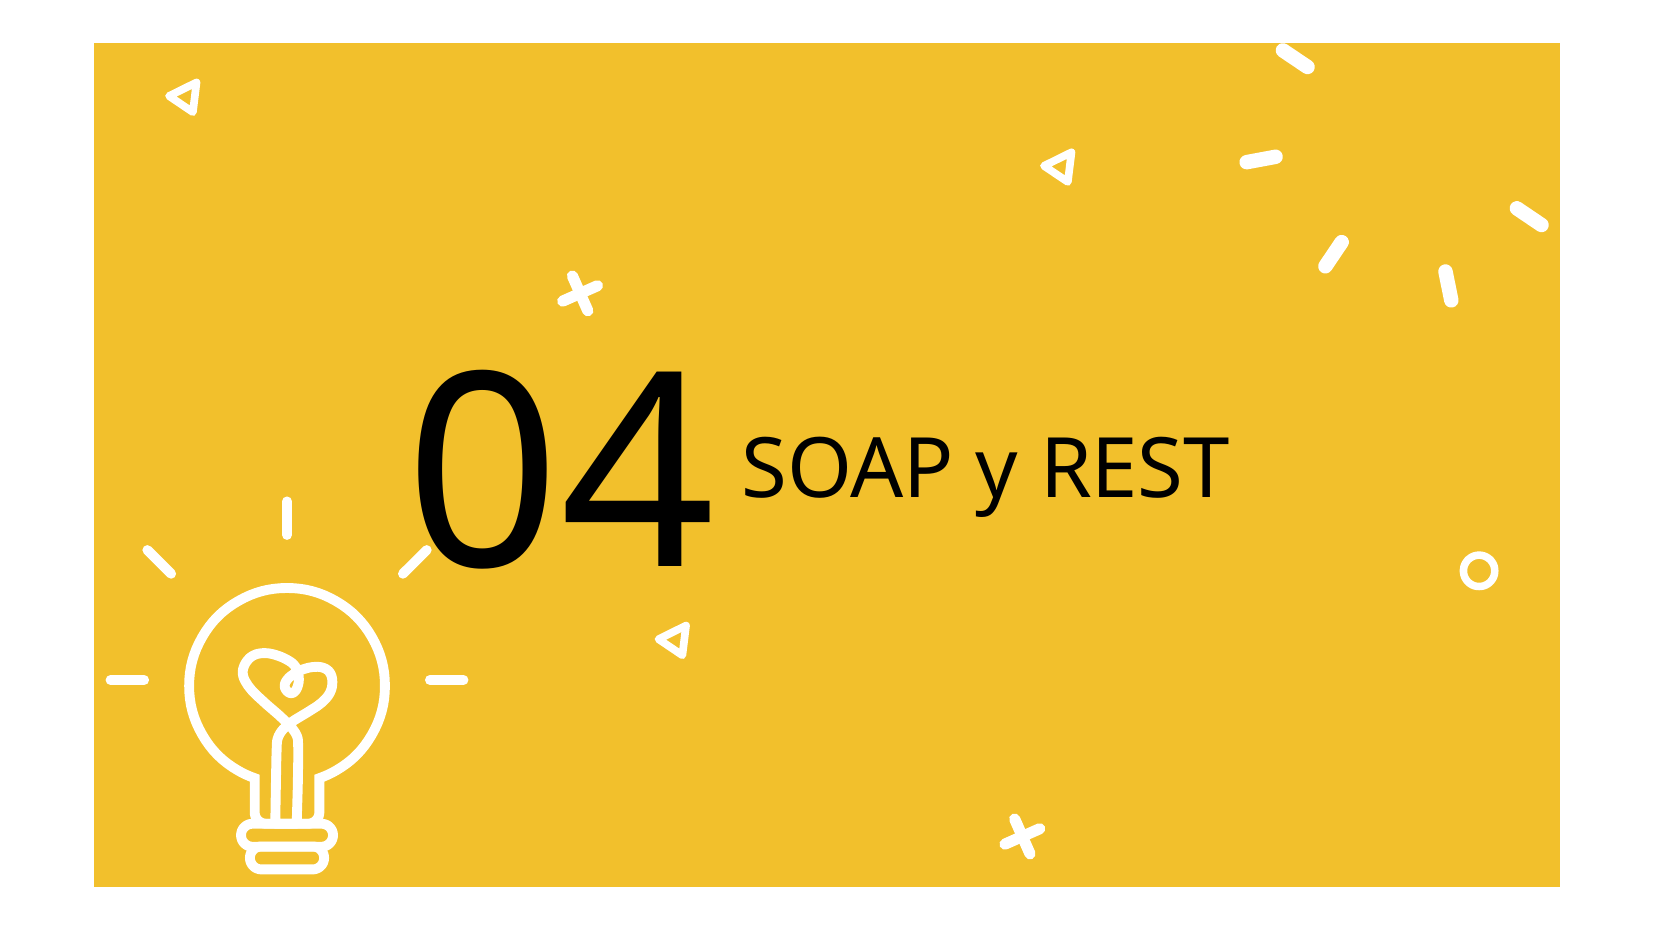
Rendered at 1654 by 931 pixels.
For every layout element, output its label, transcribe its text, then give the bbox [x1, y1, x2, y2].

title SOAP y REST [751, 408, 1462, 522]
title 04 [405, 276, 751, 646]
